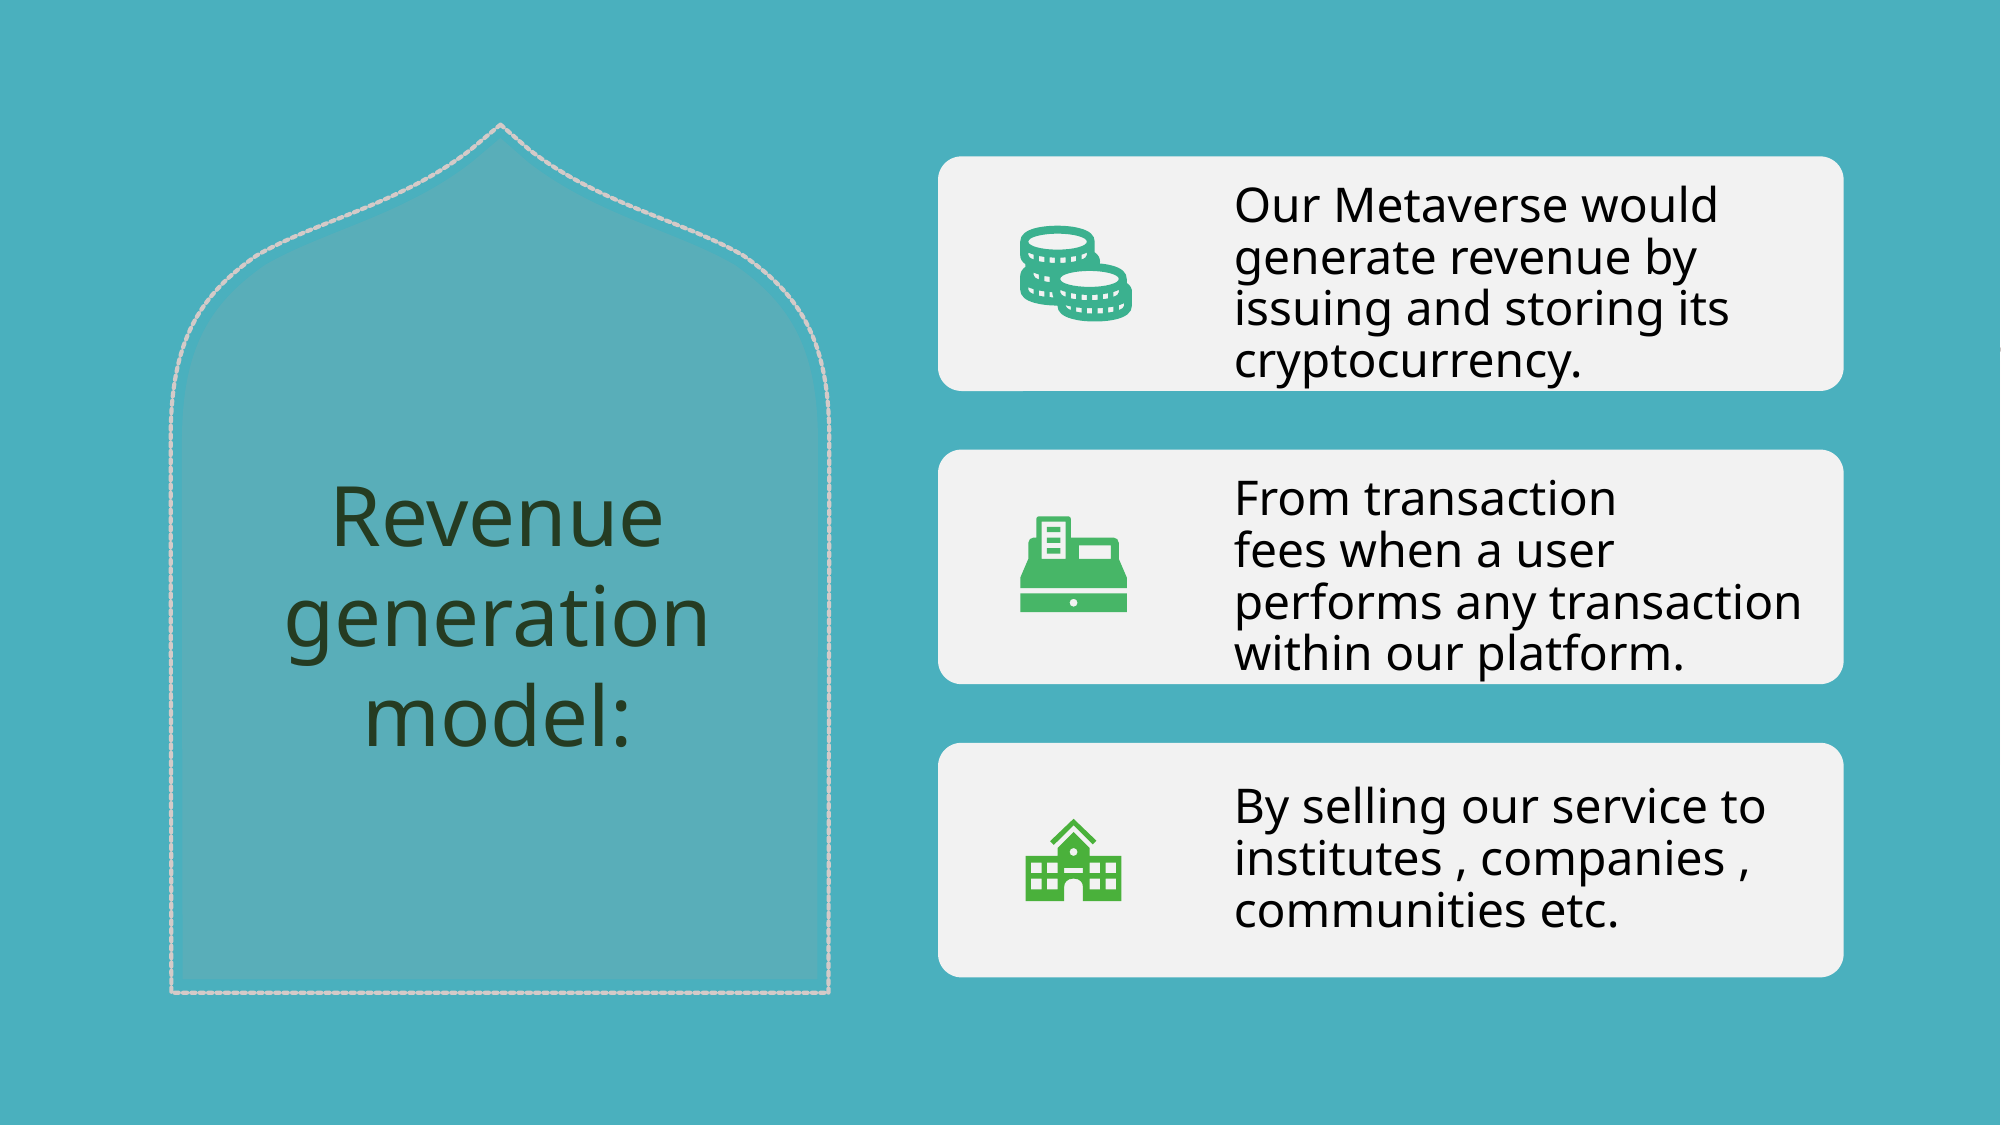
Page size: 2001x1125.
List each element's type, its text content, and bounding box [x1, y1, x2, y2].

title Revenue generation model: [242, 377, 754, 850]
text_box From transaction fees when a user performs any transaction within our platform. [1209, 449, 1844, 685]
text_box Our Metaverse would generate revenue by issuing and storing its cryptocurrency. [1209, 156, 1844, 392]
text_box [0, 0, 2000, 1125]
text_box By selling our service to institutes , companies , communities etc. [1209, 742, 1844, 978]
